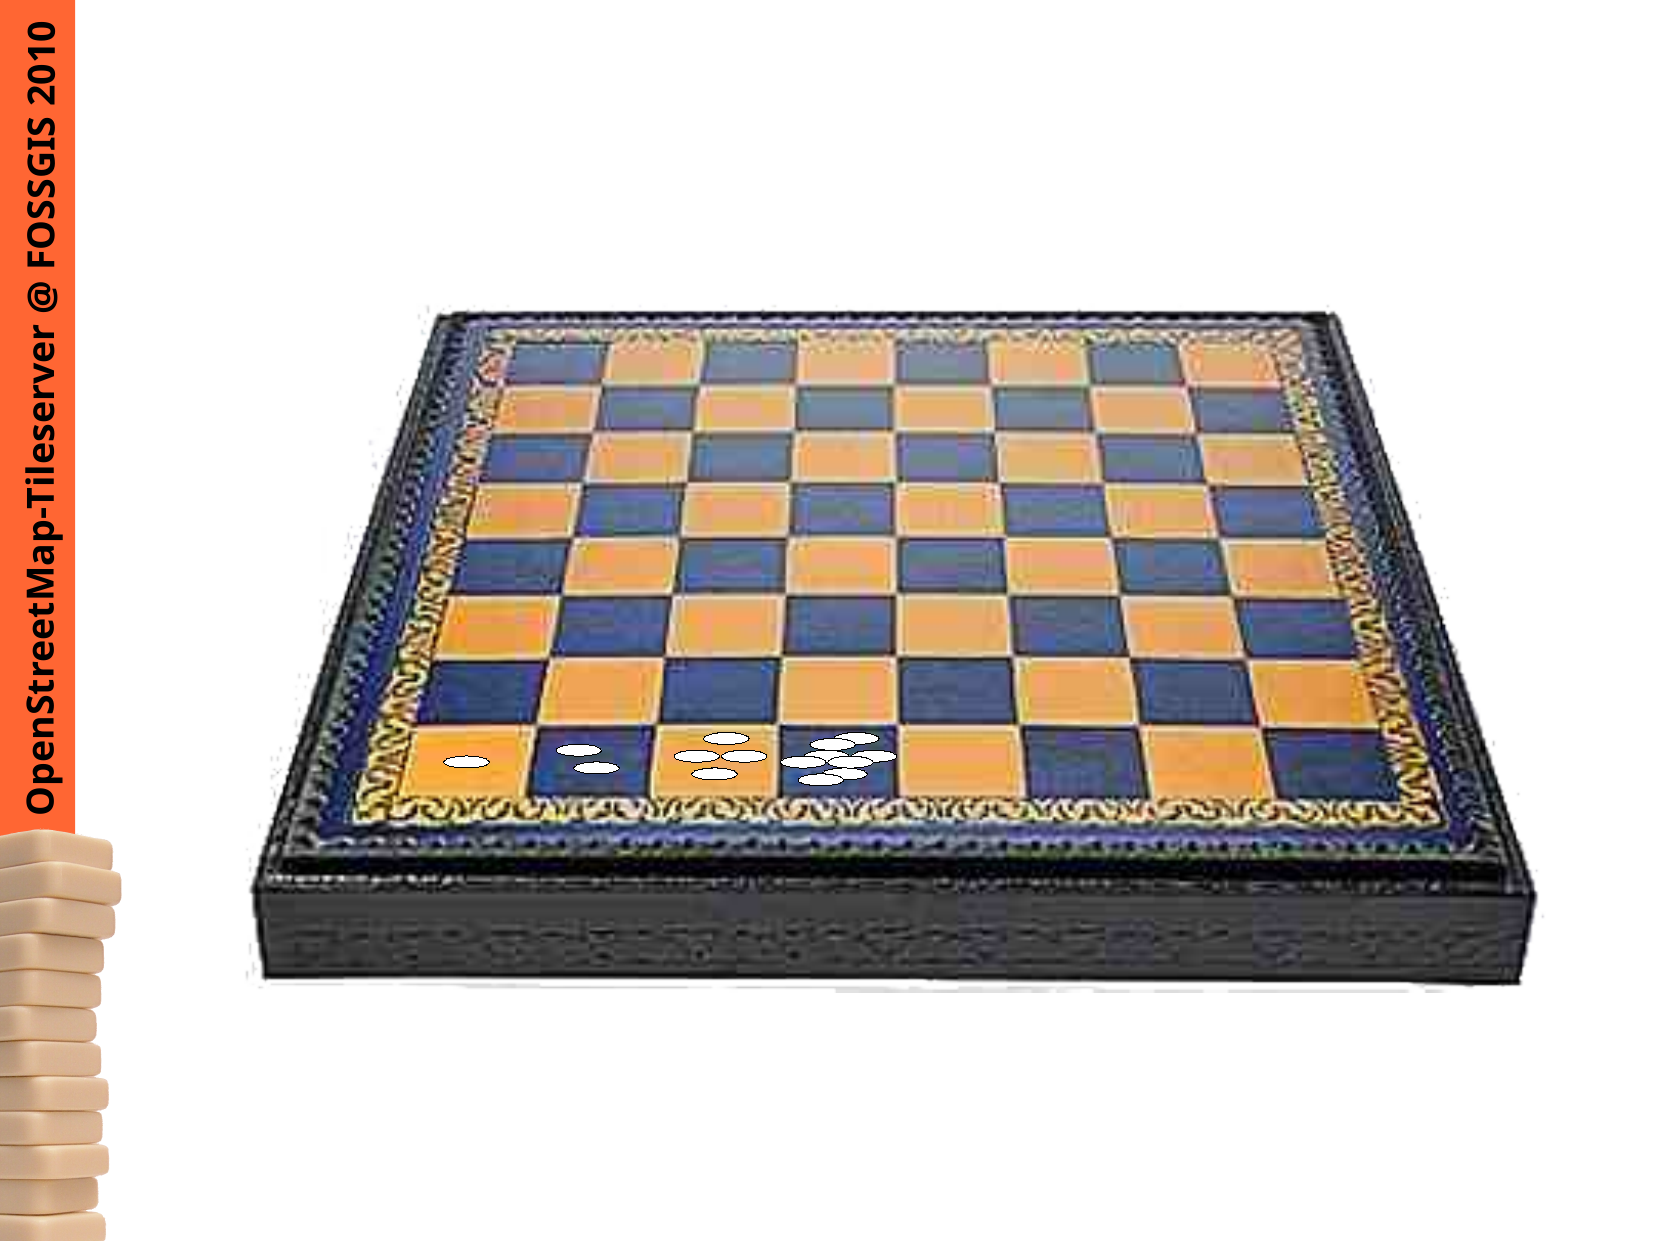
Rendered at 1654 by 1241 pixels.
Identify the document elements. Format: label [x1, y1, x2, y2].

picture [0, 816, 133, 1241]
text_box [556, 744, 602, 757]
text_box [674, 750, 720, 763]
text_box [443, 755, 490, 768]
text_box [721, 750, 767, 763]
picture [222, 232, 1573, 993]
text_box [573, 761, 620, 774]
text_box [780, 732, 897, 786]
text_box [703, 732, 750, 745]
text_box [691, 767, 738, 780]
